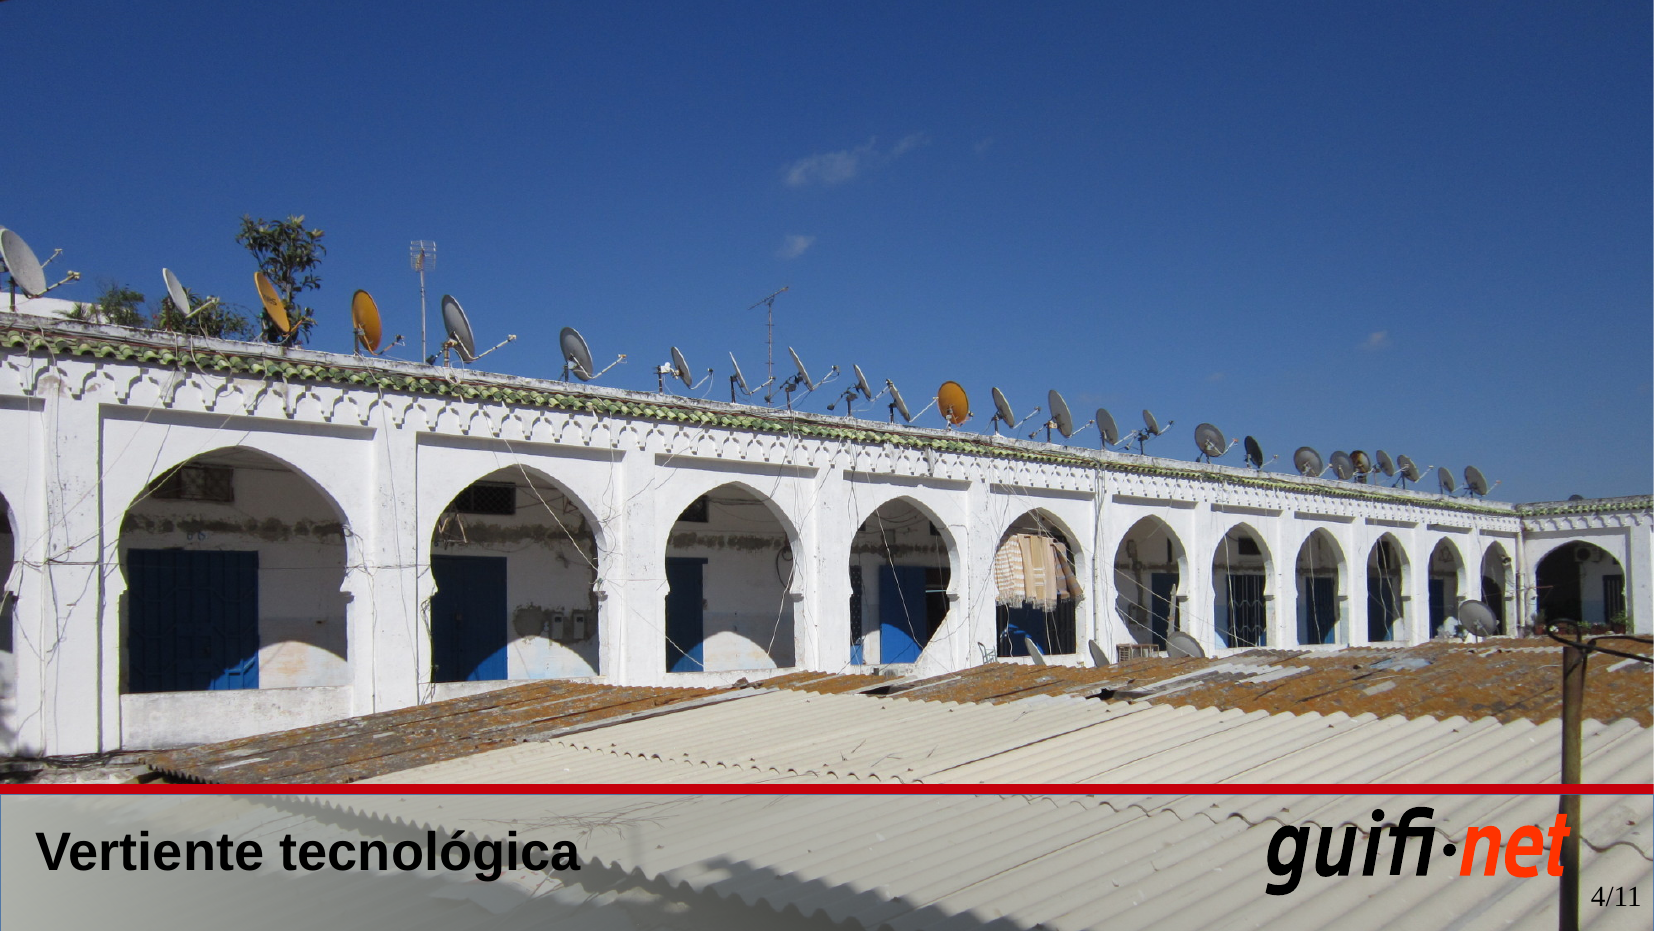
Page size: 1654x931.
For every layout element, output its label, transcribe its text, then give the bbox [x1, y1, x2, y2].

picture [0, 0, 1654, 787]
picture [1358, 795, 1653, 931]
title Vertiente tecnológica [35, 804, 1182, 898]
